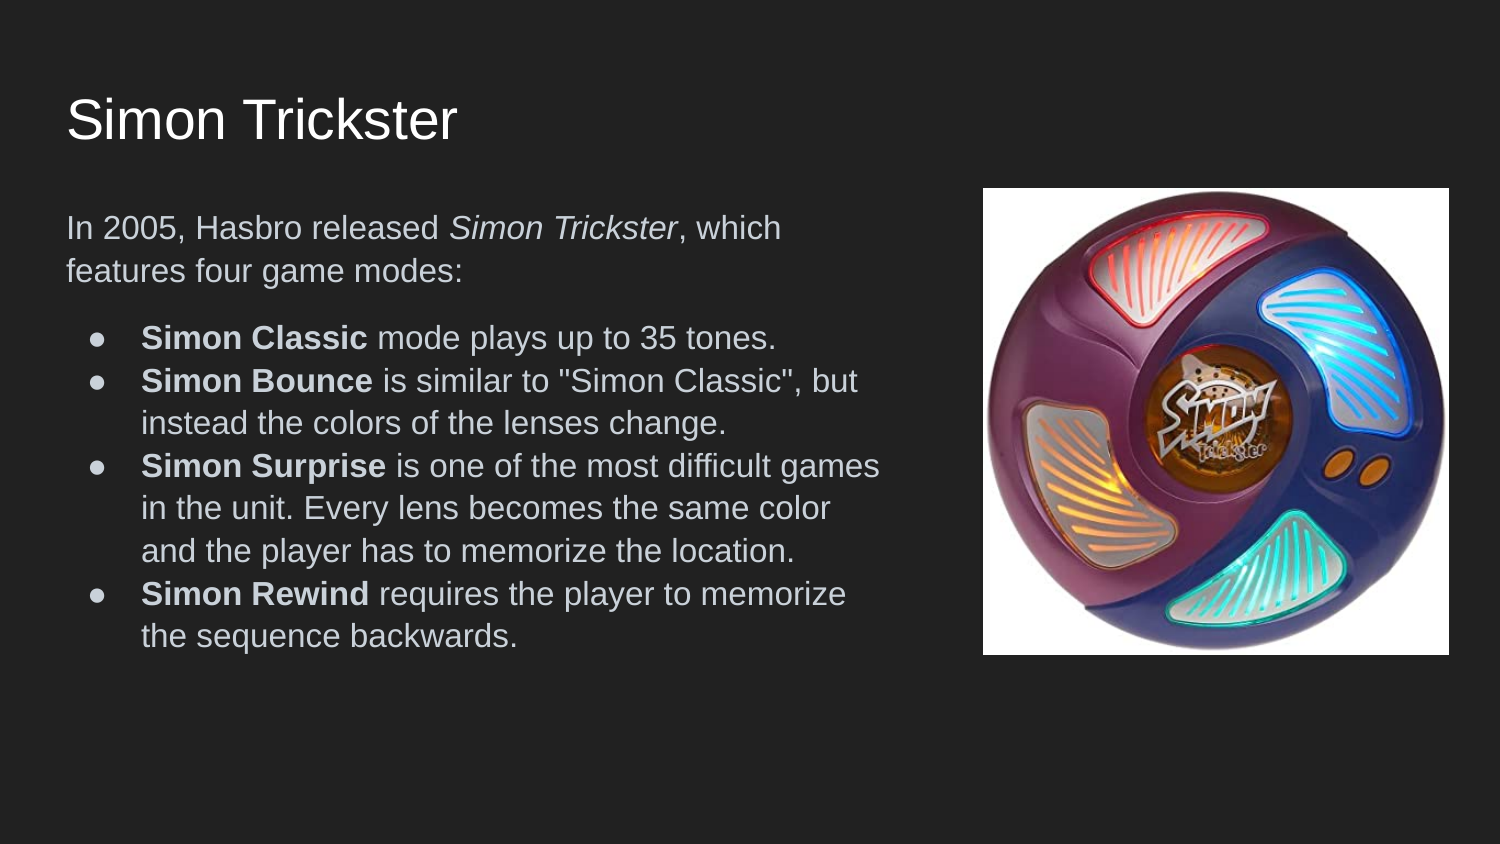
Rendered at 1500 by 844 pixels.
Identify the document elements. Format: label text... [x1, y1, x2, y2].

title Simon Trickster [51, 72, 1449, 167]
list In 2005, Hasbro released Simon Trickster, which features four game modes: Simon Classic mode plays up to 35 tones. Simon Bounce is similar to "Simon Classic", but instead the colors of the lenses change. Simon Surprise is one of the most difficult games in the unit. Every lens becomes the same color and the player has to memorize the location. Simon Rewind requires the player to memorize the sequence backwards. [51, 189, 912, 750]
picture [983, 188, 1449, 655]
